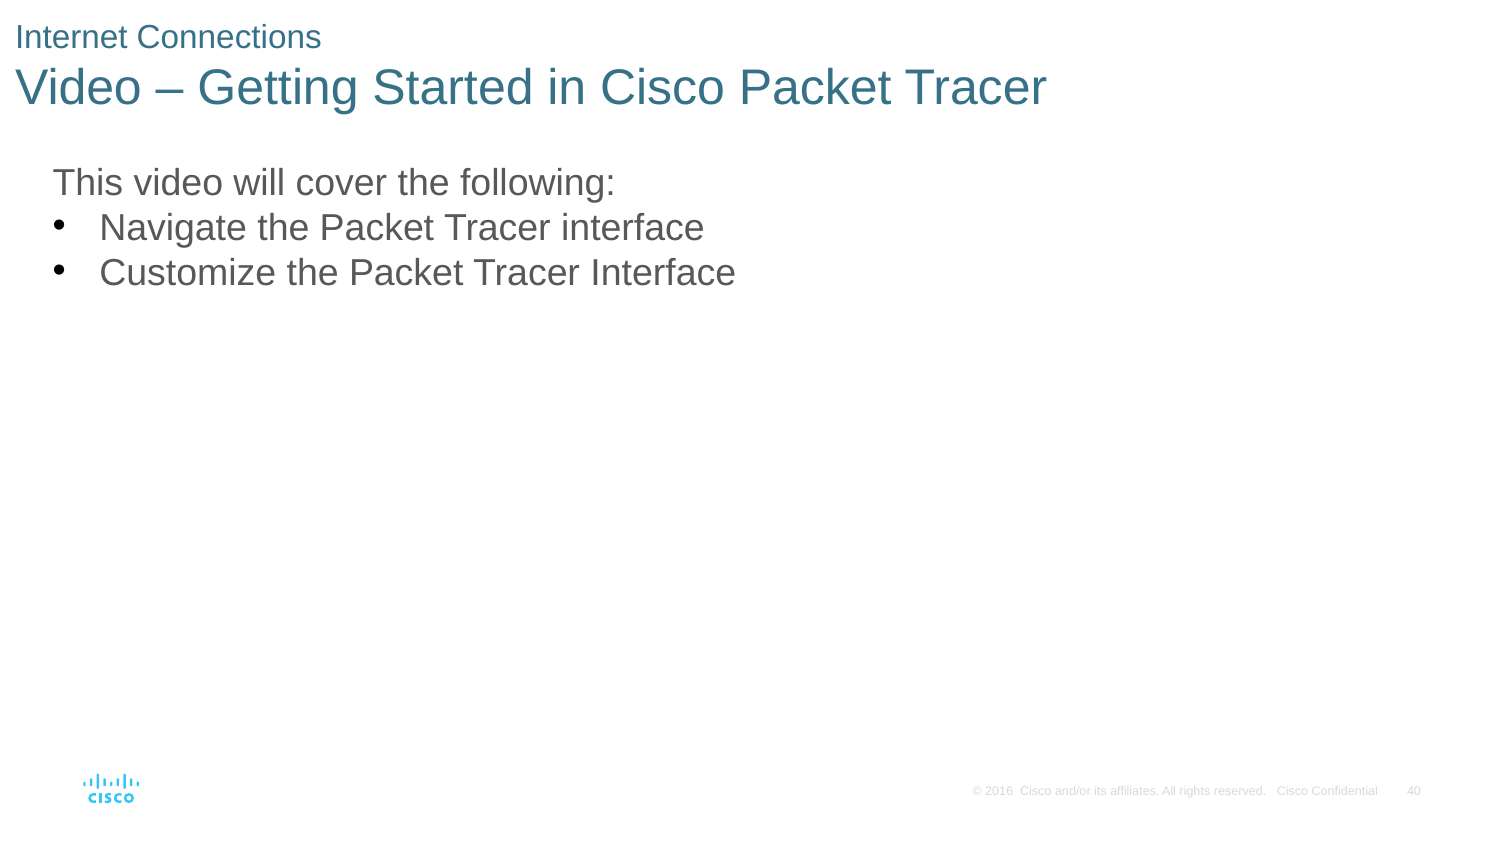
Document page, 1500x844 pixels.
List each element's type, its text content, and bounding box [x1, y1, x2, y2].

title Internet Connections Video – Getting Started in Cisco Packet Tracer [0, 2, 1500, 127]
text_box This video will cover the following: Navigate the Packet Tracer interface Customize the Packet Tracer Interface [37, 150, 1323, 302]
